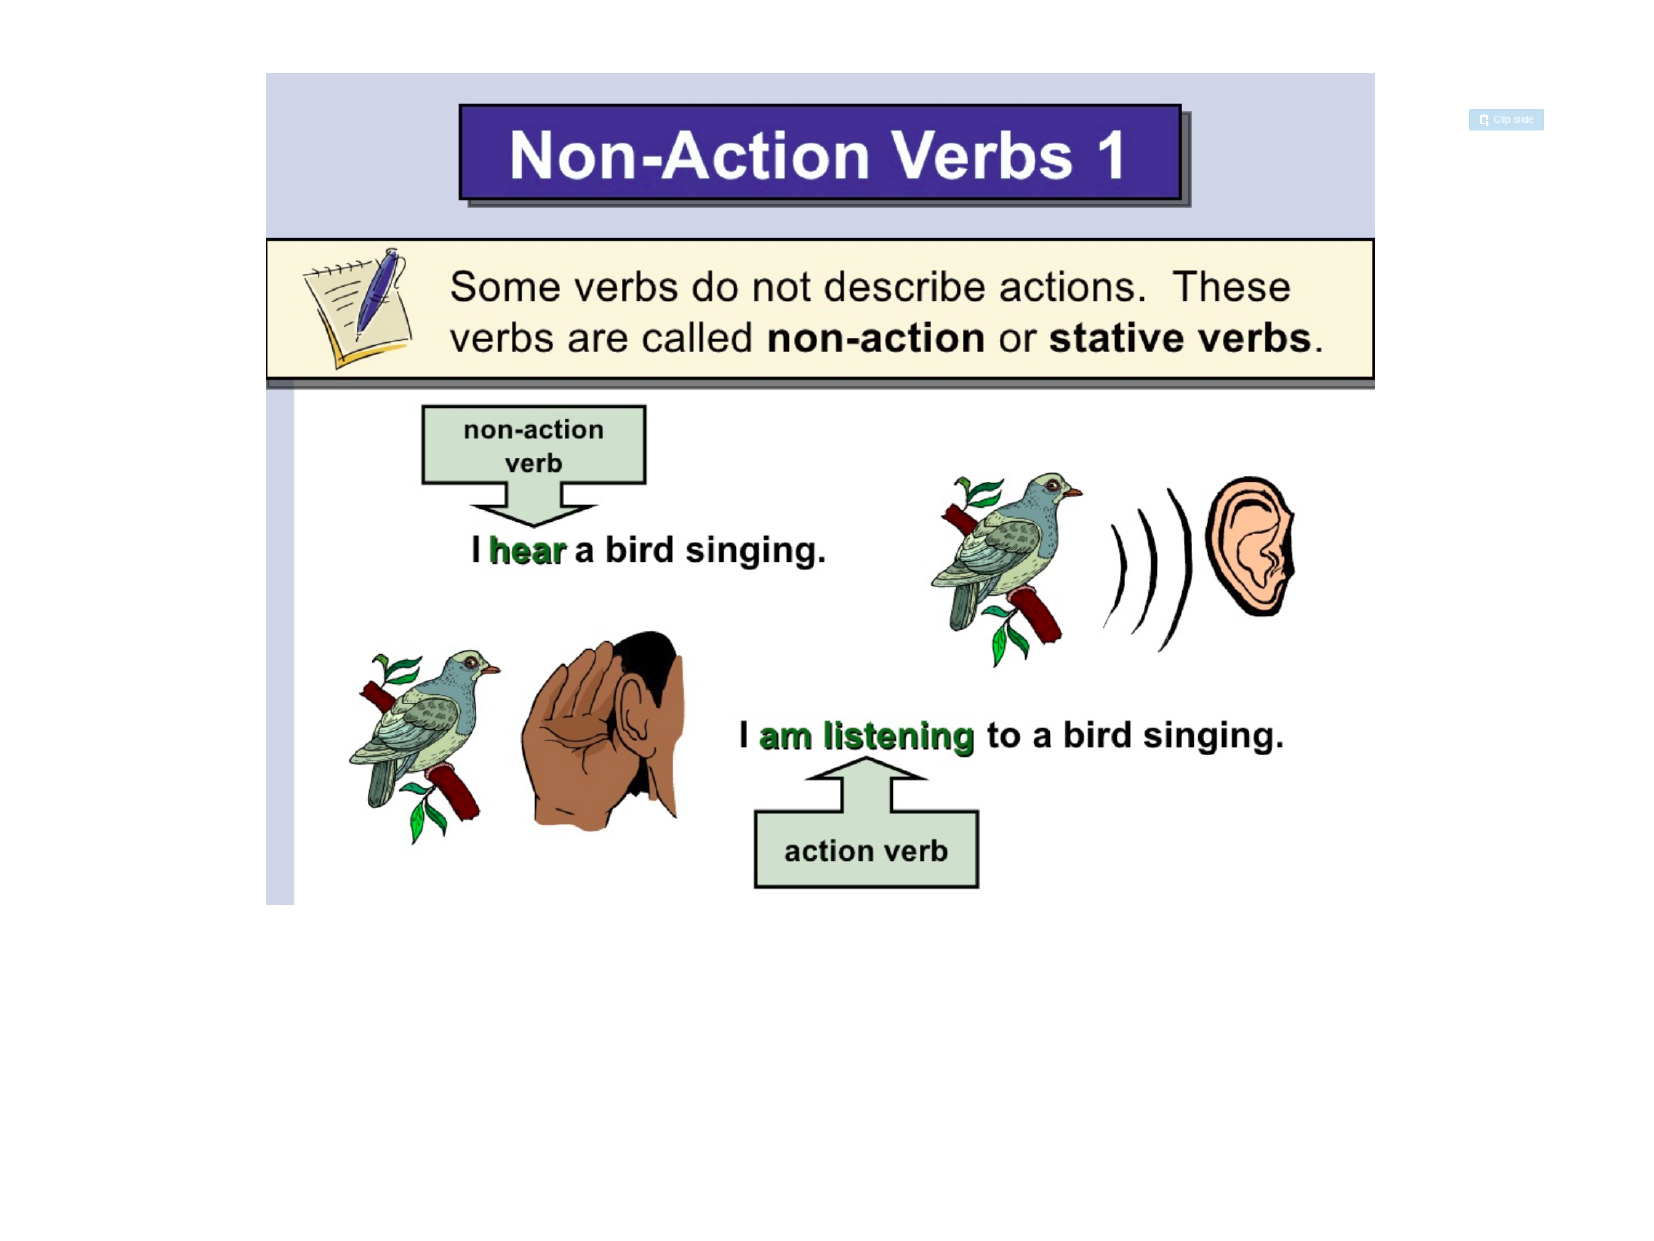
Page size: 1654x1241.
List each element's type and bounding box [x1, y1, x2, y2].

picture [81, 73, 1559, 905]
